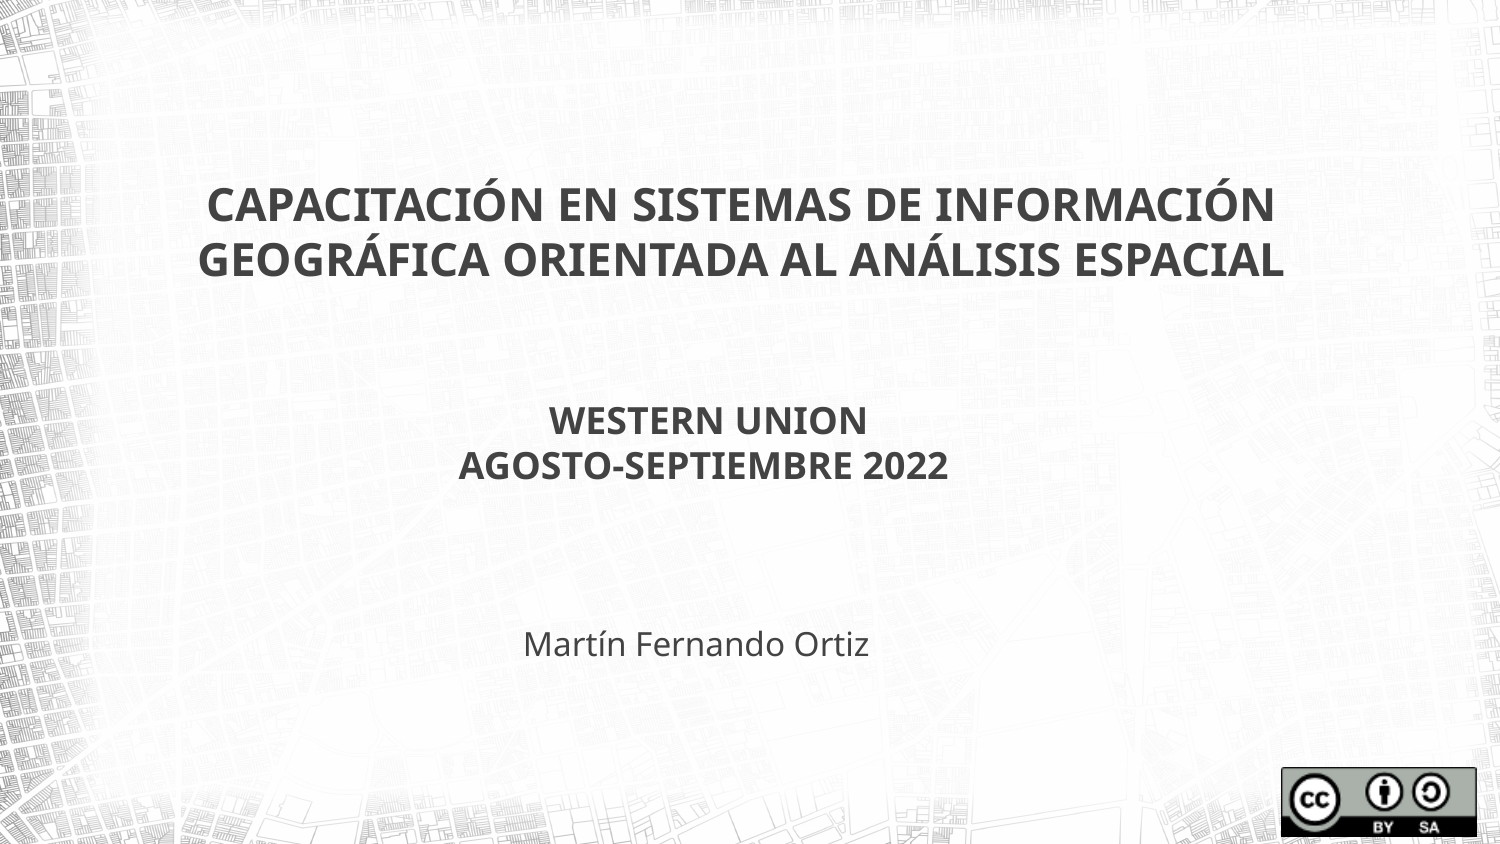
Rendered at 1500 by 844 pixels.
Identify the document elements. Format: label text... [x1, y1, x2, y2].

text_box CAPACITACIÓN EN SISTEMAS DE INFORMACIÓN GEOGRÁFICA ORIENTADA AL ANÁLISIS ESPACIAL [177, 206, 1307, 301]
picture [0, 0, 1500, 844]
text_box WESTERN UNION AGOSTO-SEPTIEMBRE 2022 [413, 389, 1004, 473]
text_box Martín Fernando Ortiz [413, 590, 885, 708]
